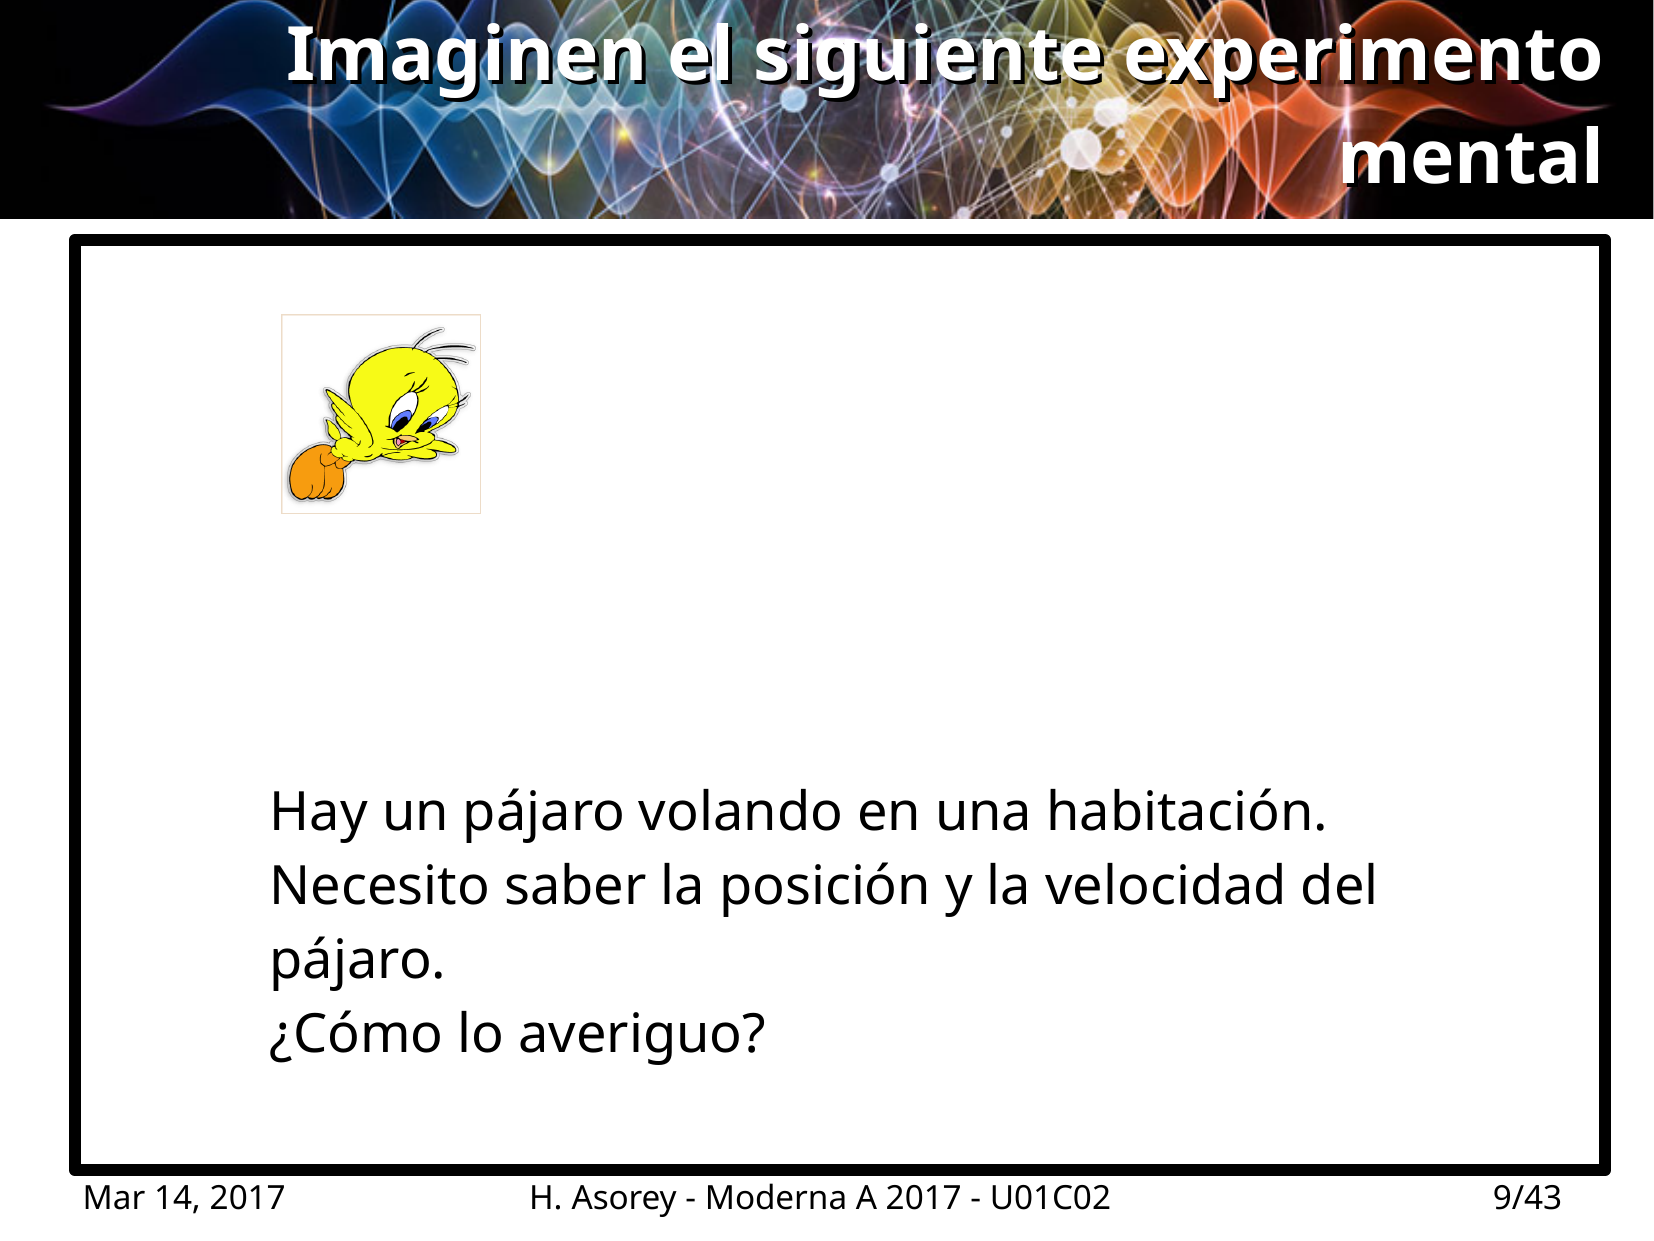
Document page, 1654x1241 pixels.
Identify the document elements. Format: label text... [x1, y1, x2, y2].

picture [281, 314, 481, 514]
title Imaginen el siguiente experimento mental [45, 15, 1606, 191]
text_box Hay un pájaro volando en una habitación. Necesito saber la posición y la velocidad del pájaro. ¿Cómo lo averiguo? [255, 765, 1501, 991]
picture [0, 0, 1654, 219]
